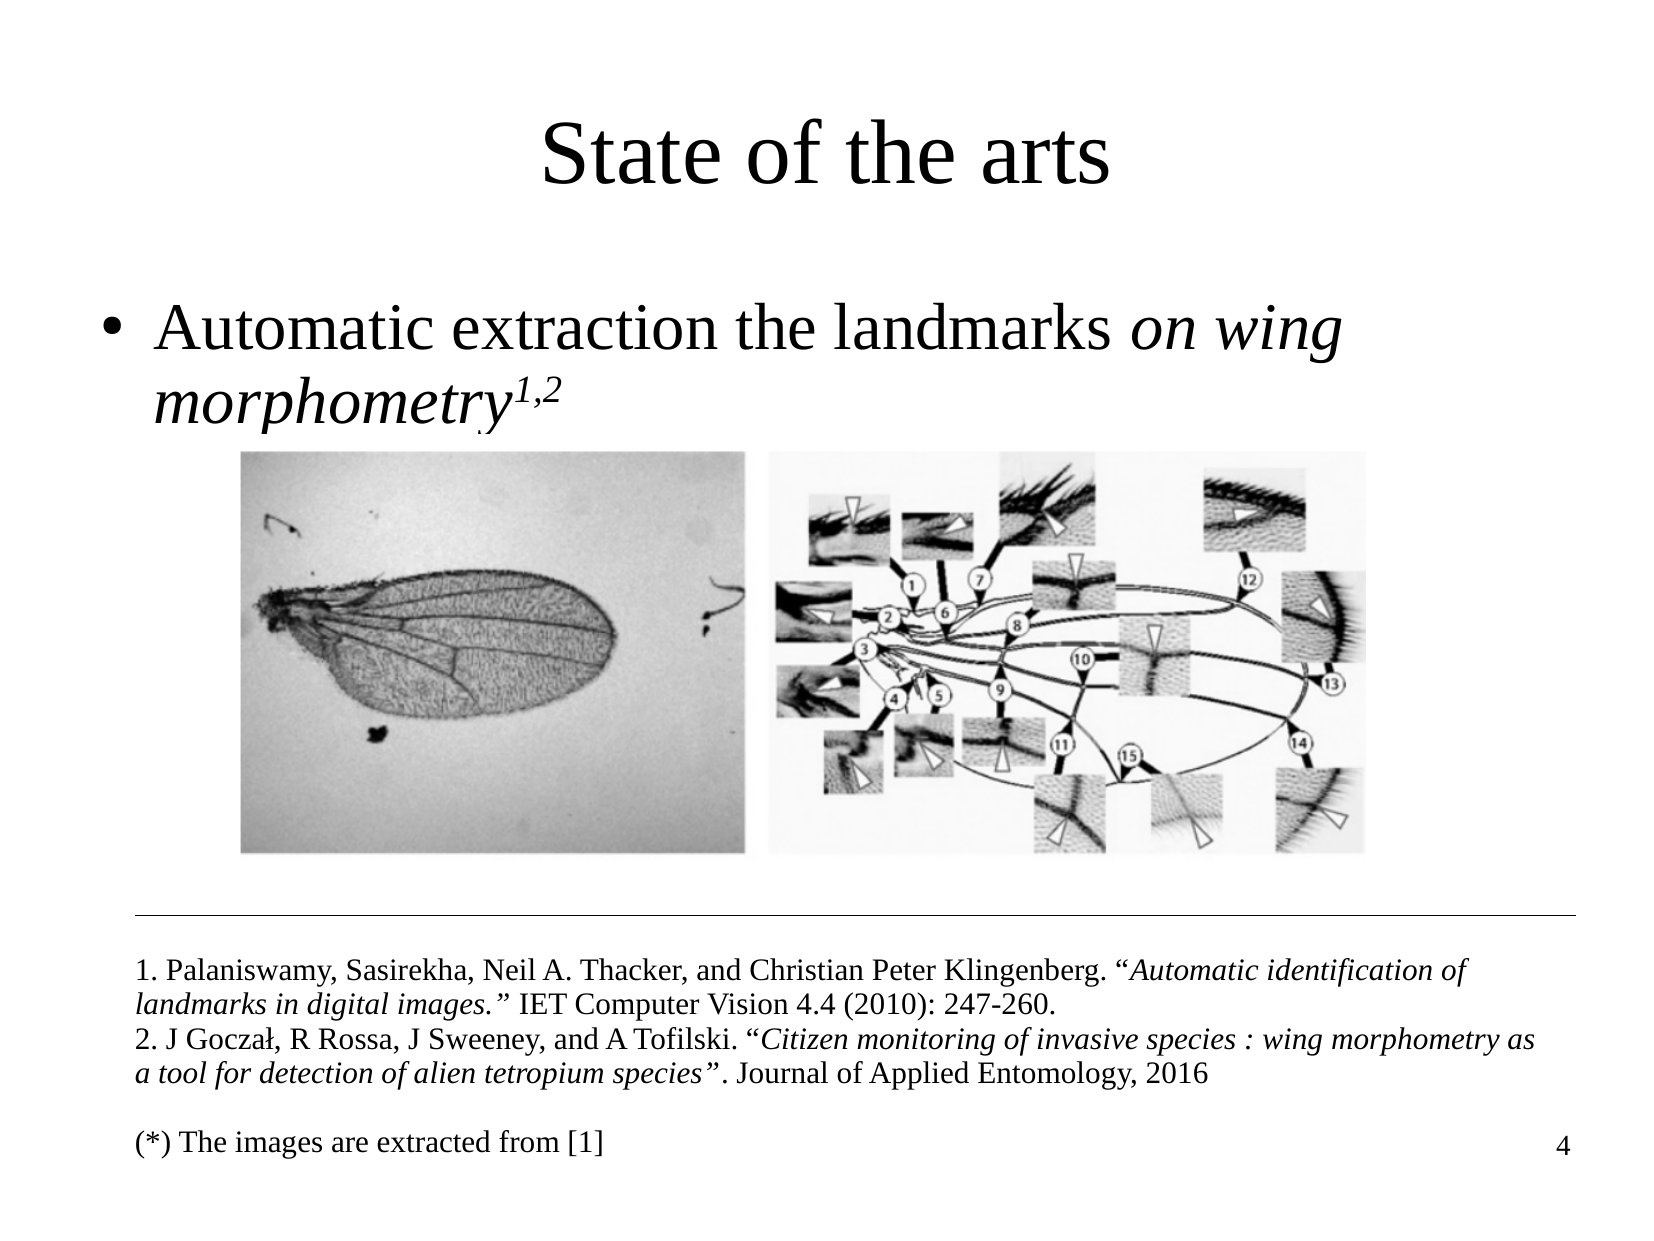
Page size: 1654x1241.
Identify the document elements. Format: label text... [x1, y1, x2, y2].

text_box 1. Palaniswamy, Sasirekha, Neil A. Thacker, and Christian Peter Klingenberg. “Automatic identification of landmarks in digital images.” IET Computer Vision 4.4 (2010): 247-260. 2. J Goczał, R Rossa, J Sweeney, and A Tofilski. “Citizen monitoring of invasive species : wing morphometry as a tool for detection of alien tetropium species”. Journal of Applied Entomology, 2016 (*) The images are extracted from [1] [120, 945, 1561, 1205]
picture [227, 434, 1366, 867]
list Automatic extraction the landmarks on wing morphometry1,2 [82, 290, 1571, 1010]
title State of the arts [82, 49, 1571, 257]
